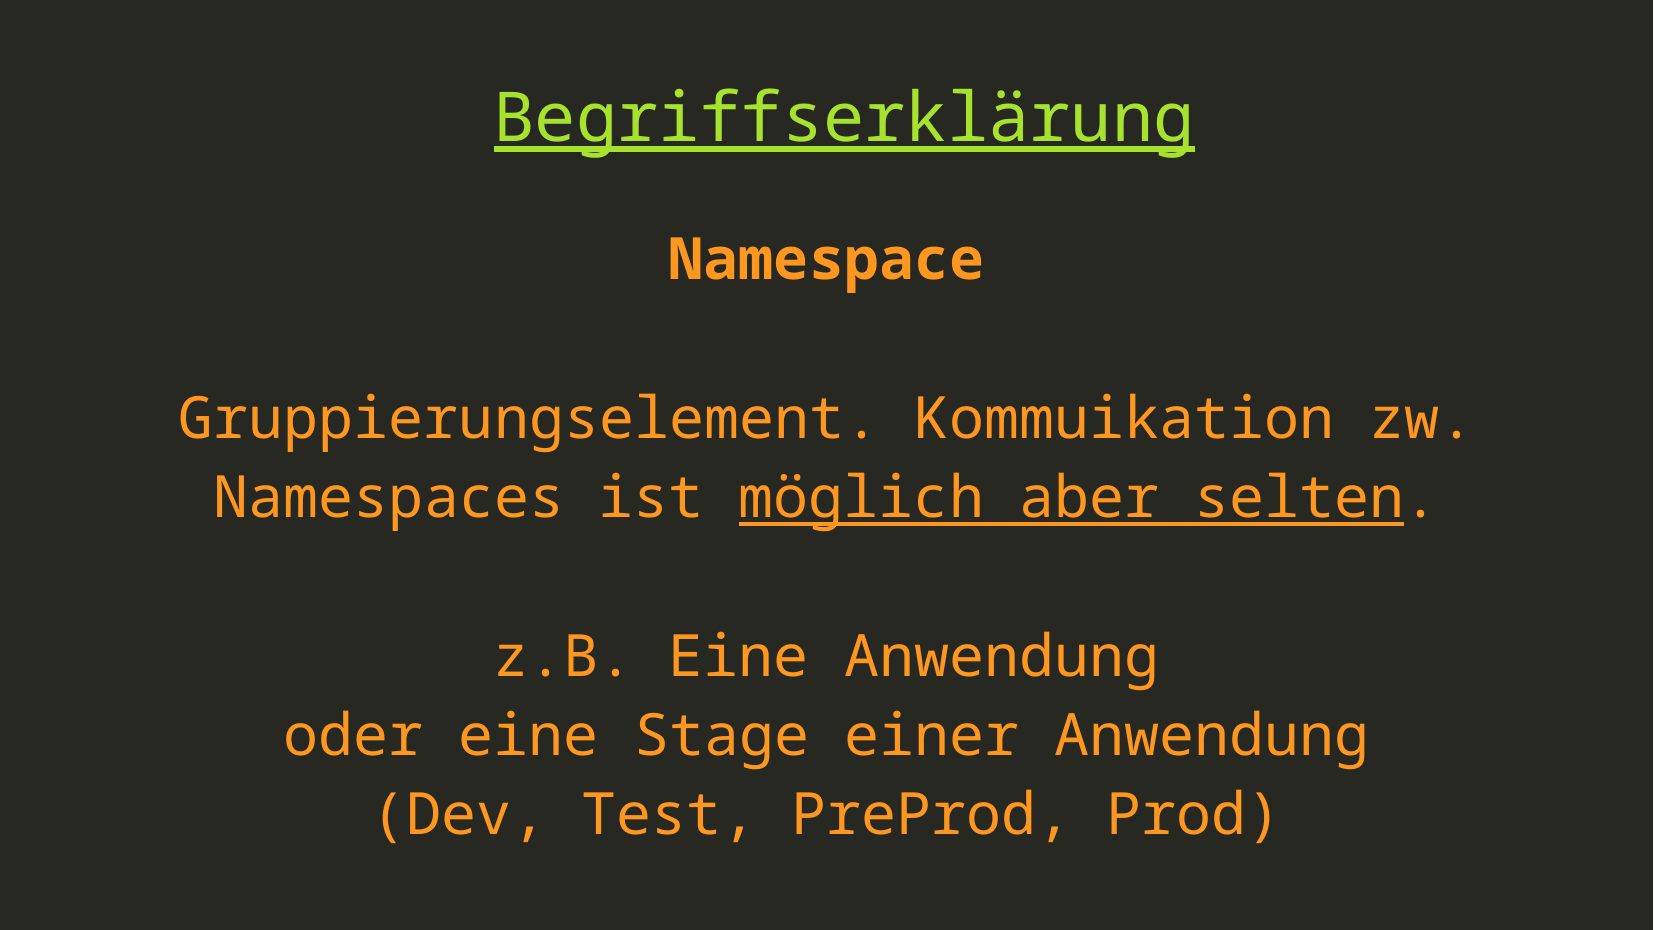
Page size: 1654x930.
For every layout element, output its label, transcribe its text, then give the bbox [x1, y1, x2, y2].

subtitle Namespace Gruppierungselement. Kommuikation zw. Namespaces ist möglich aber selten. z.B. Eine Anwendung oder eine Stage einer Anwendung (Dev, Test, PreProd, Prod) [82, 217, 1571, 811]
title Begriffserklärung [82, 36, 1571, 193]
